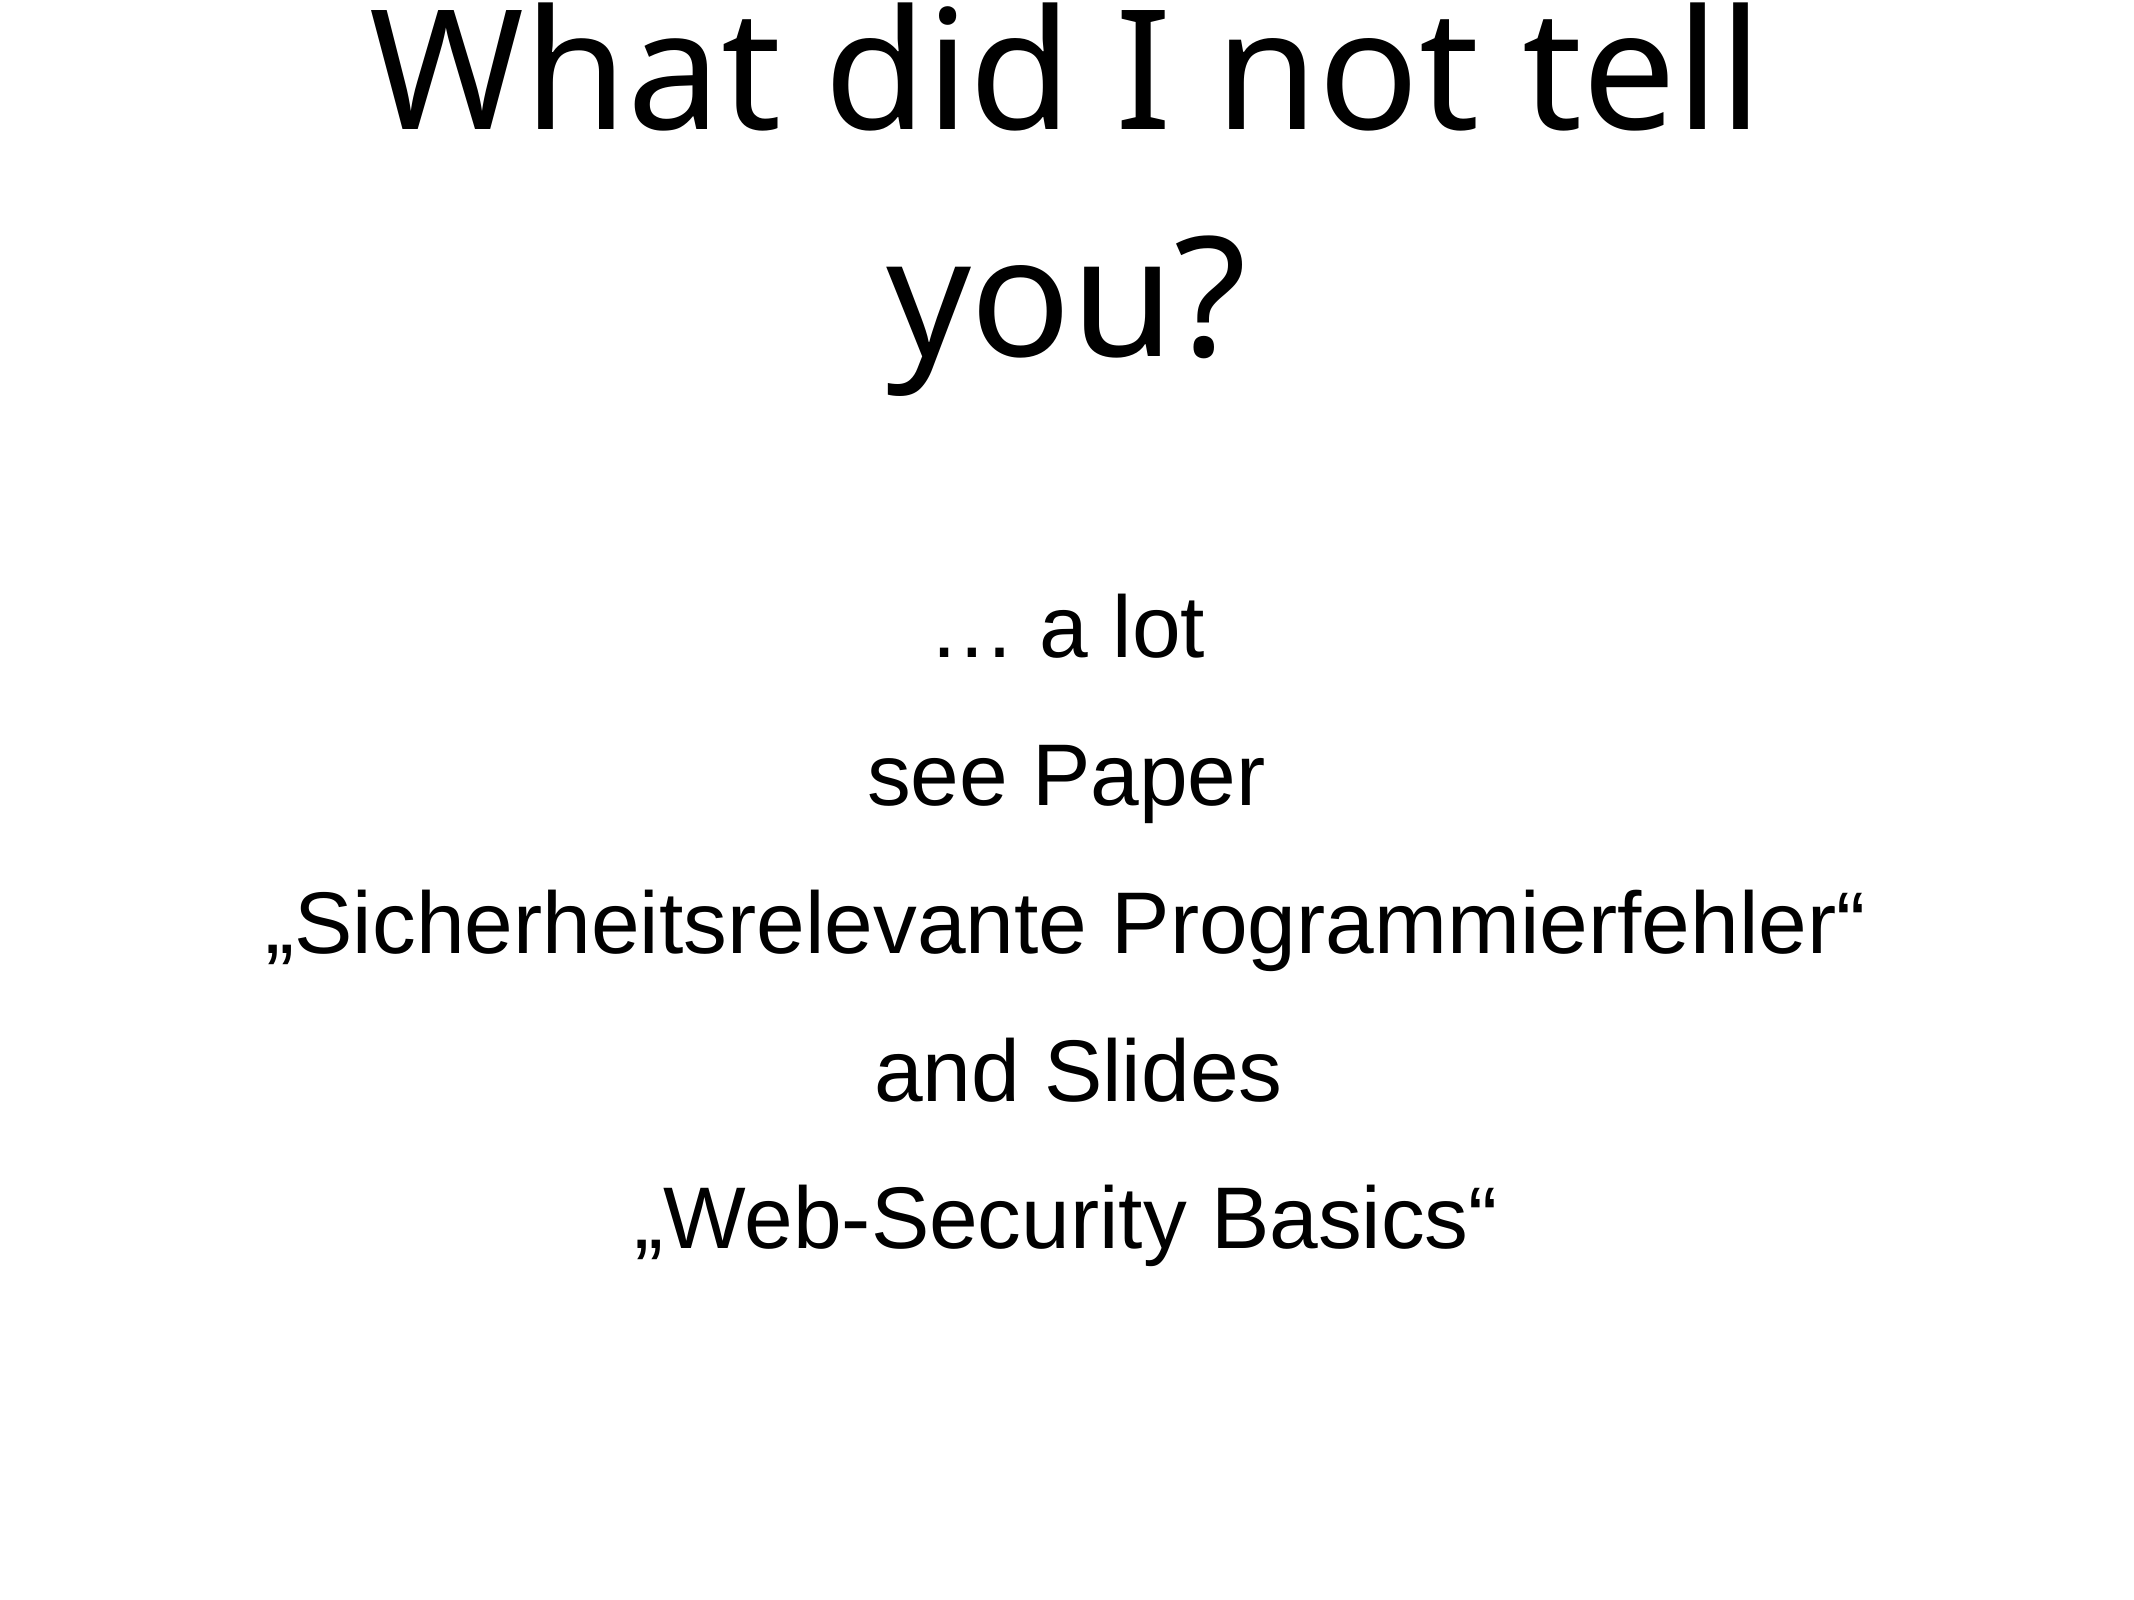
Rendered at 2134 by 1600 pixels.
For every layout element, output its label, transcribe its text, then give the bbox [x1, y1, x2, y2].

title What did I not tell you? [208, 31, 1925, 325]
list … a lot see Paper „Sicherheitsrelevante Programmierfehler“ and Slides „Web-Security Basics“ [208, 454, 1925, 1392]
